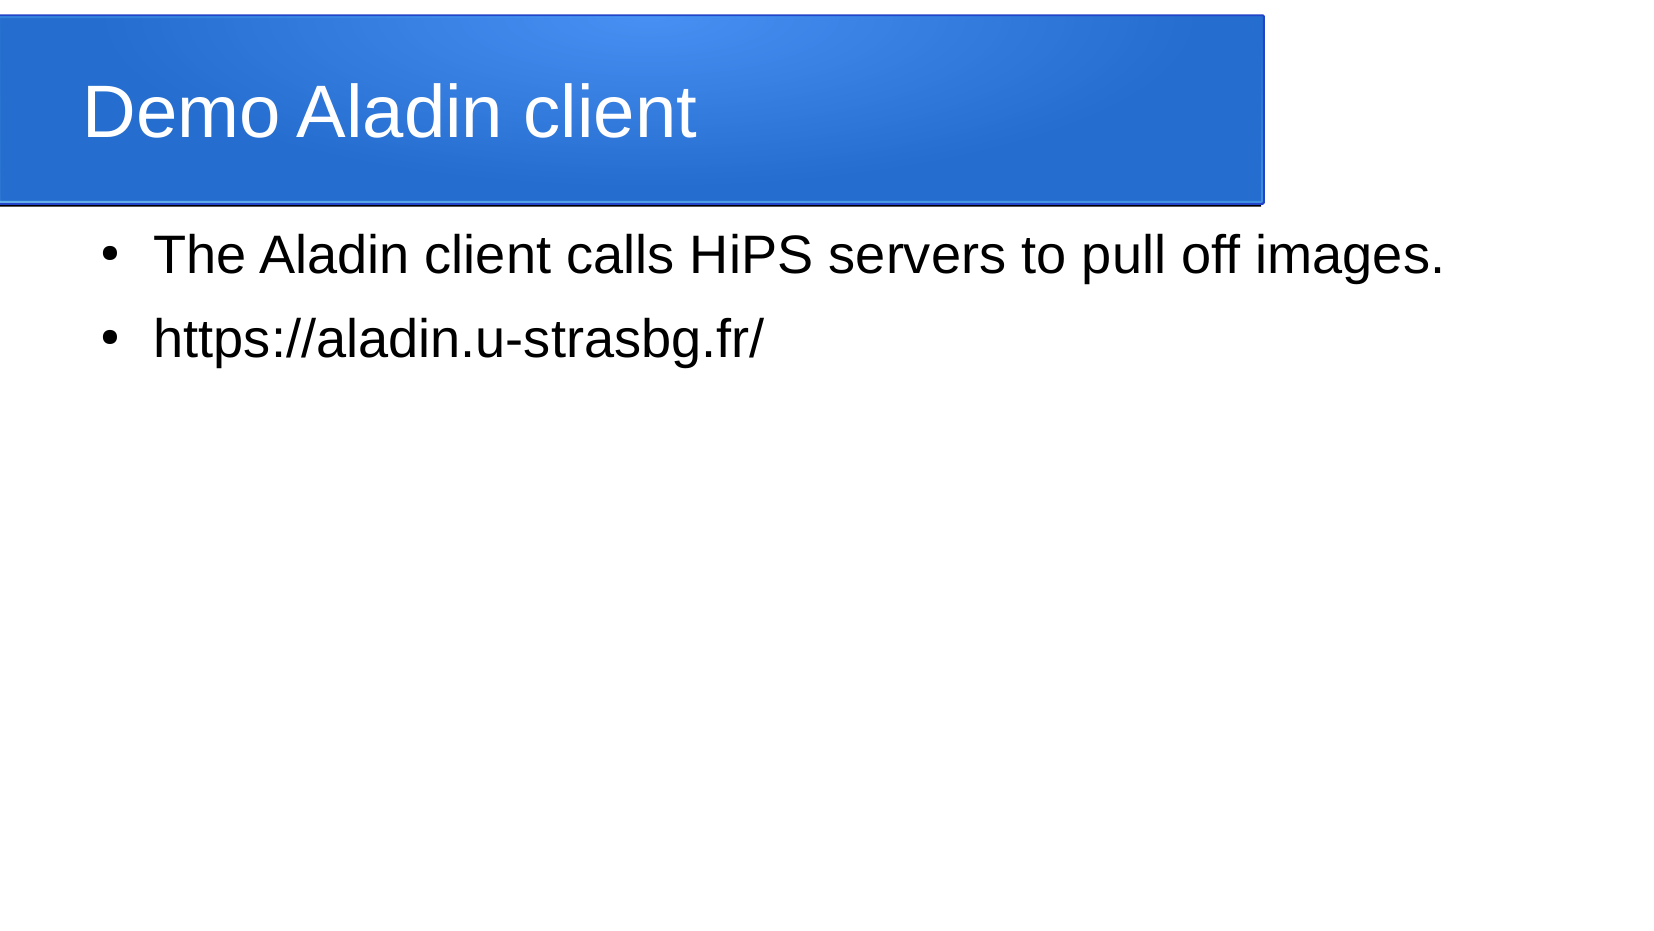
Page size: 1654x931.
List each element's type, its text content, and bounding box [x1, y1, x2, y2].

title Demo Aladin client [82, 35, 1235, 189]
list The Aladin client calls HiPS servers to pull off images. https://aladin.u-strasbg.fr/ [82, 224, 1571, 764]
